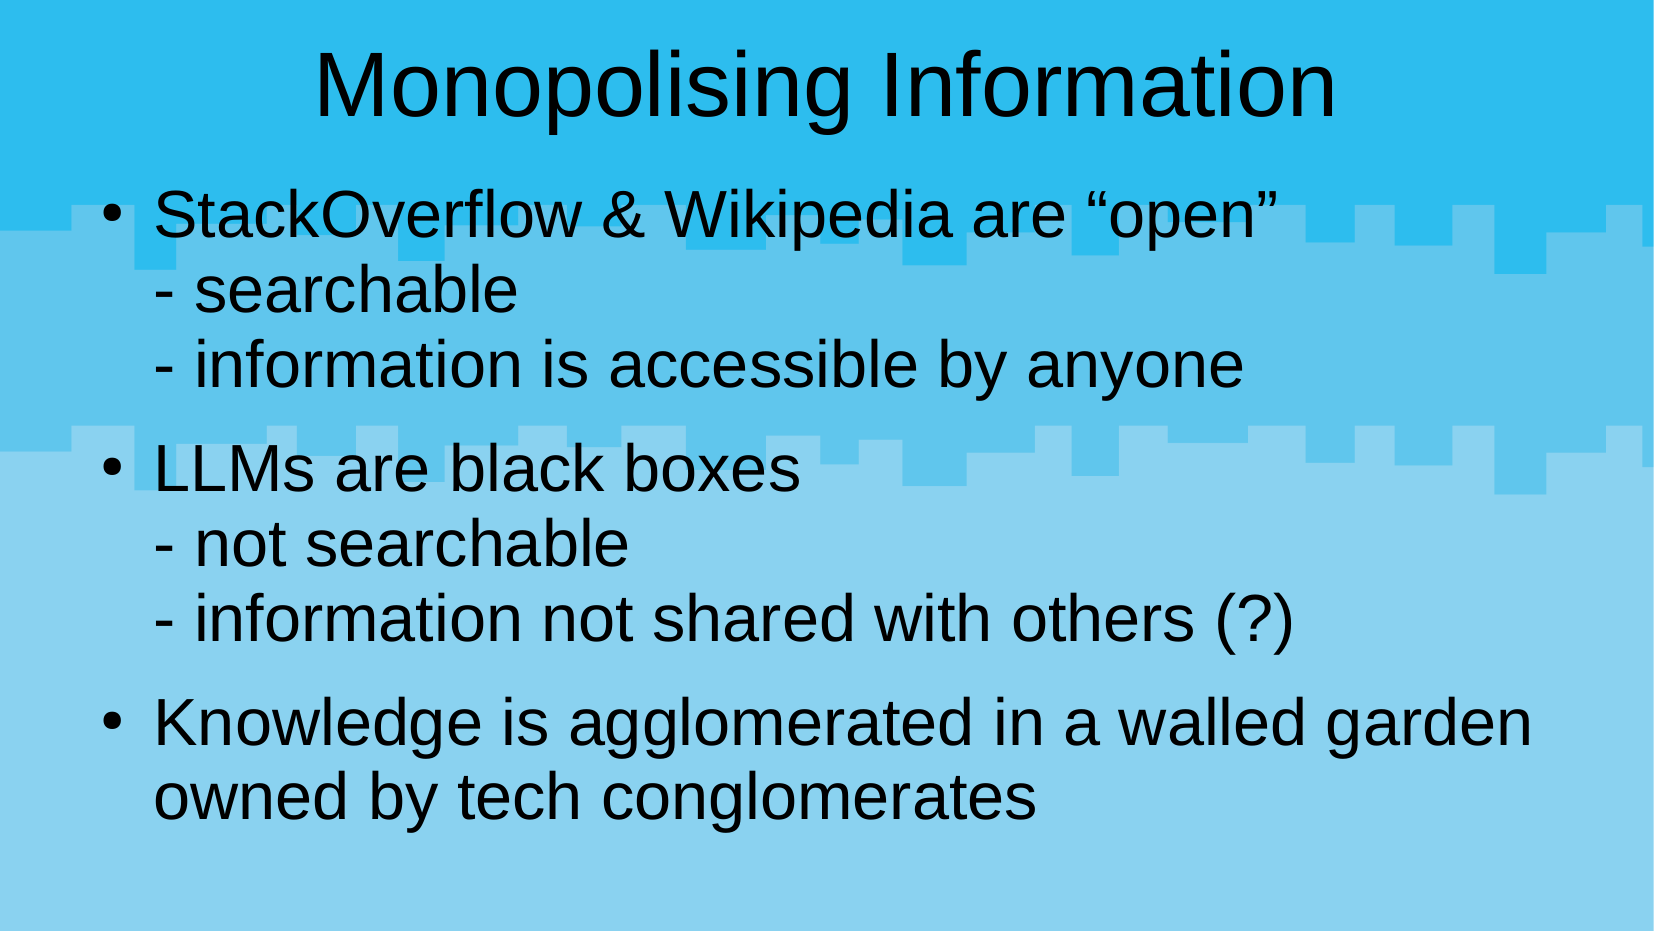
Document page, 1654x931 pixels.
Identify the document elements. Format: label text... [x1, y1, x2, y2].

picture [0, 0, 1654, 931]
title Monopolising Information [82, 7, 1571, 163]
list StackOverflow & Wikipedia are “open” - searchable - information is accessible by anyone LLMs are black boxes - not searchable - information not shared with others (?) Knowledge is agglomerated in a walled garden owned by tech conglomerates [82, 177, 1571, 931]
